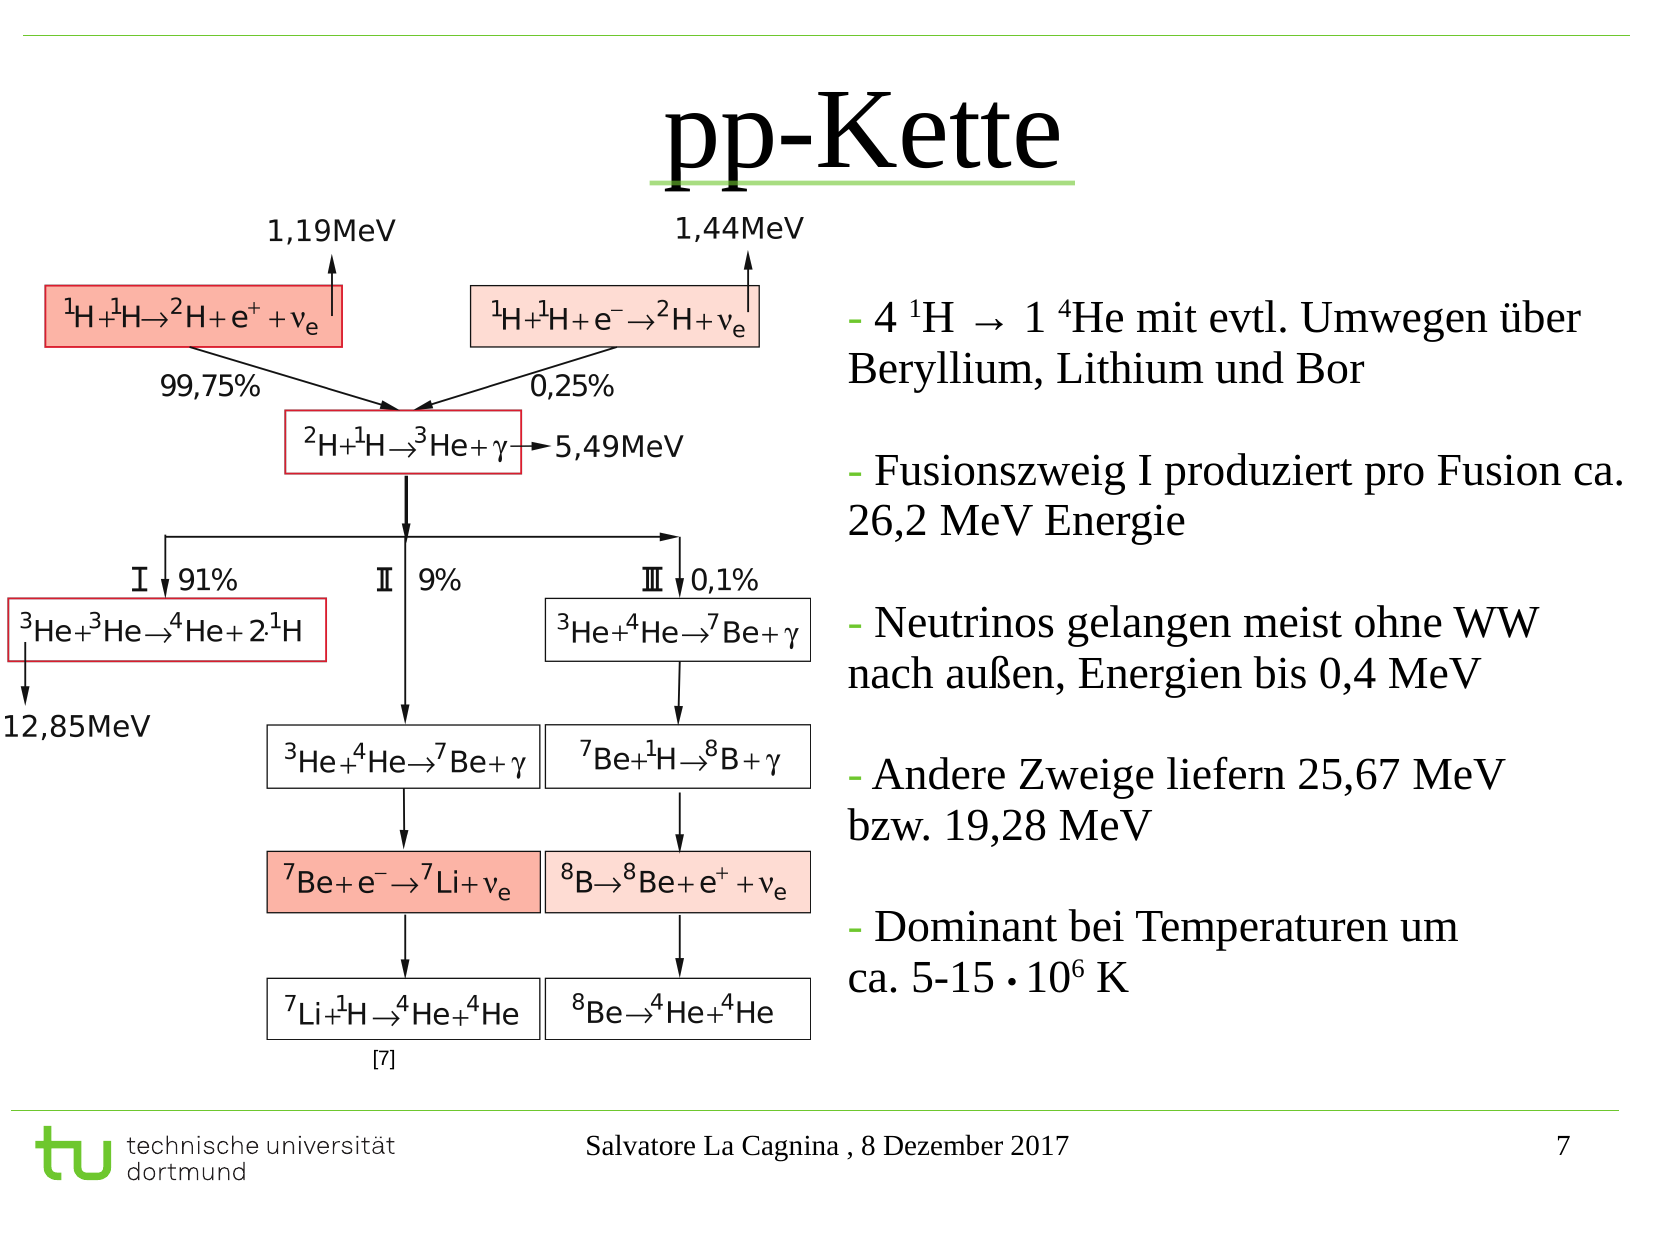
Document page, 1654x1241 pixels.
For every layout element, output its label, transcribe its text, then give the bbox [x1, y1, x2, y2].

title pp-Kette [82, 25, 1571, 233]
text_box - 4 1H → 1 4He mit evtl. Umwegen über Beryllium, Lithium und Bor - Fusionszweig I produziert pro Fusion ca. 26,2 MeV Energie - Neutrinos gelangen meist ohne WW nach außen, Energien bis 0,4 MeV - Andere Zweige liefern 25,67 MeV bzw. 19,28 MeV - Dominant bei Temperaturen um ca. 5-15 • 106 K [832, 284, 1642, 1163]
picture [5, 217, 811, 1040]
text_box [7] [242, 1040, 526, 1205]
chart [35, 1125, 461, 1241]
